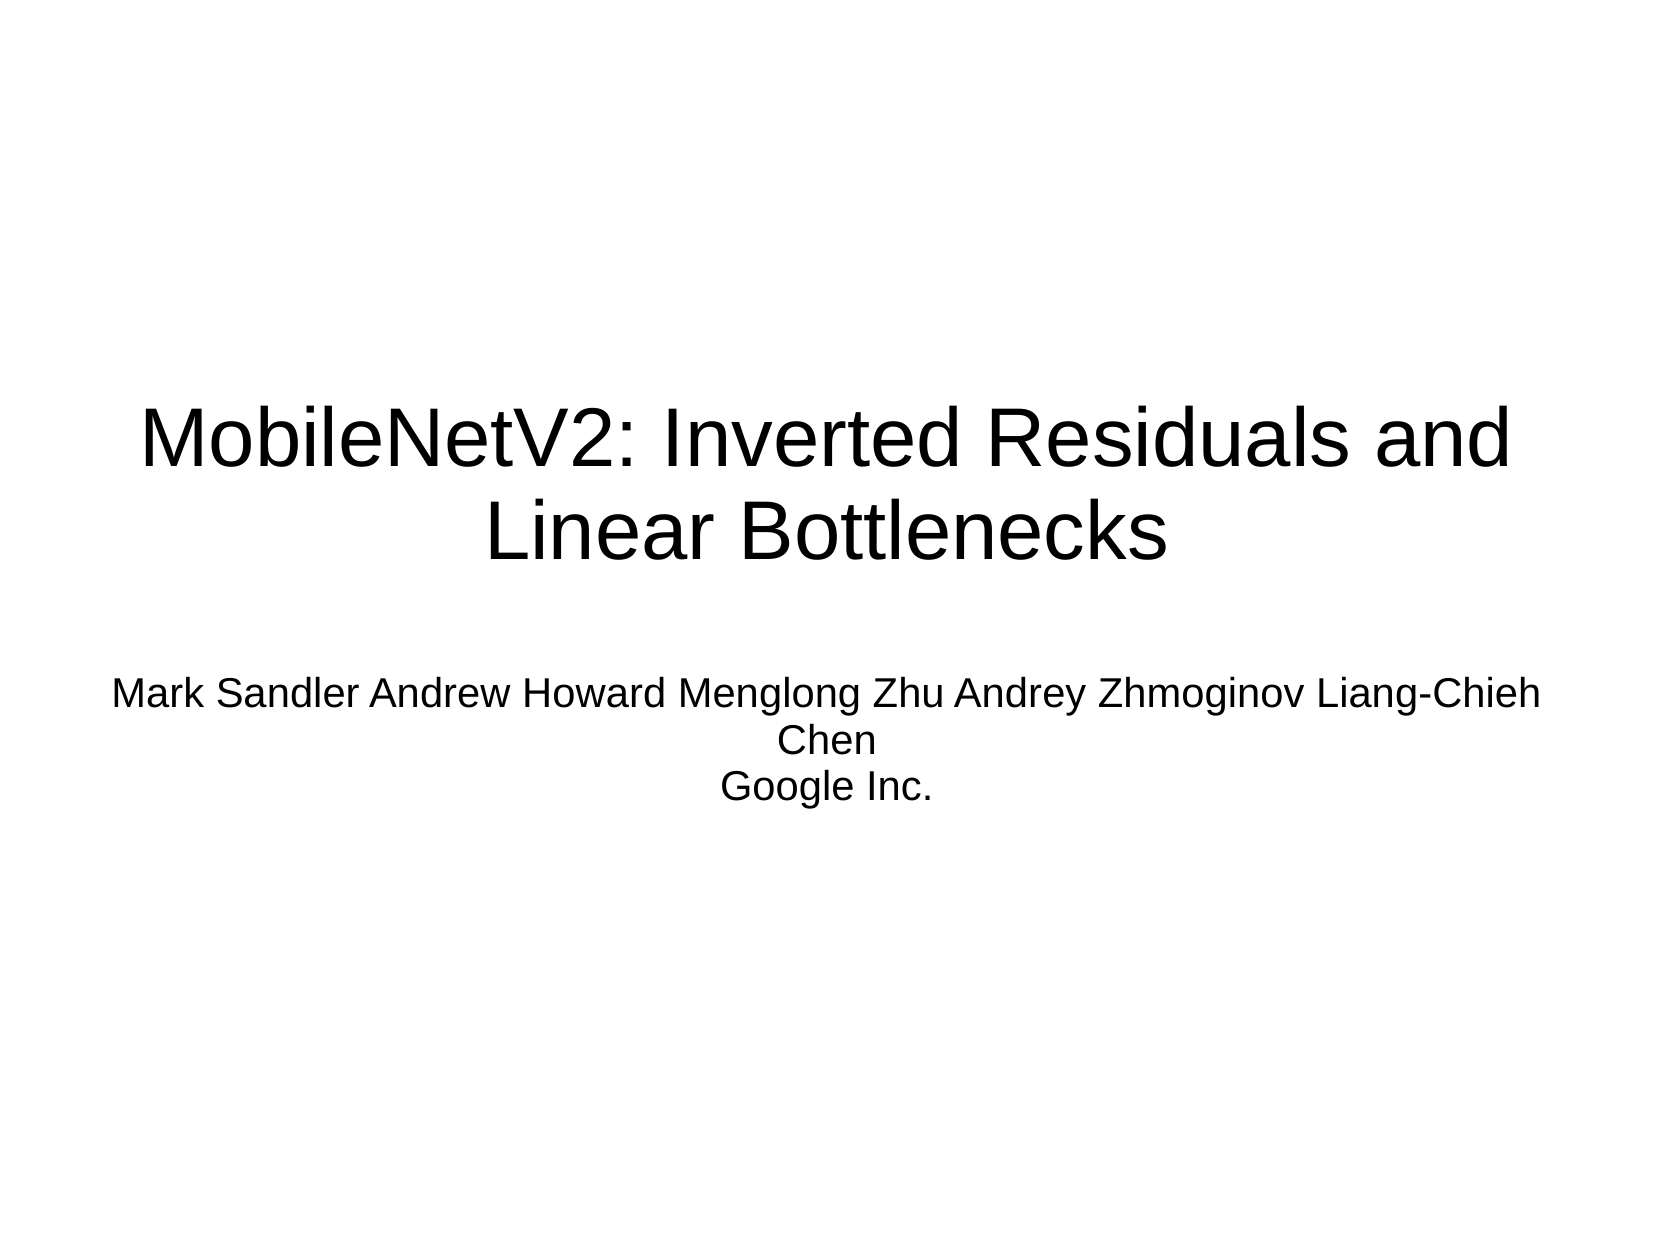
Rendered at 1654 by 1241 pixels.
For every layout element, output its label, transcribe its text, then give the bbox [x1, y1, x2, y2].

text_box MobileNetV2: Inverted Residuals and Linear Bottlenecks Mark Sandler Andrew Howard Menglong Zhu Andrey Zhmoginov Liang-Chieh Chen Google Inc. [82, 240, 1571, 961]
